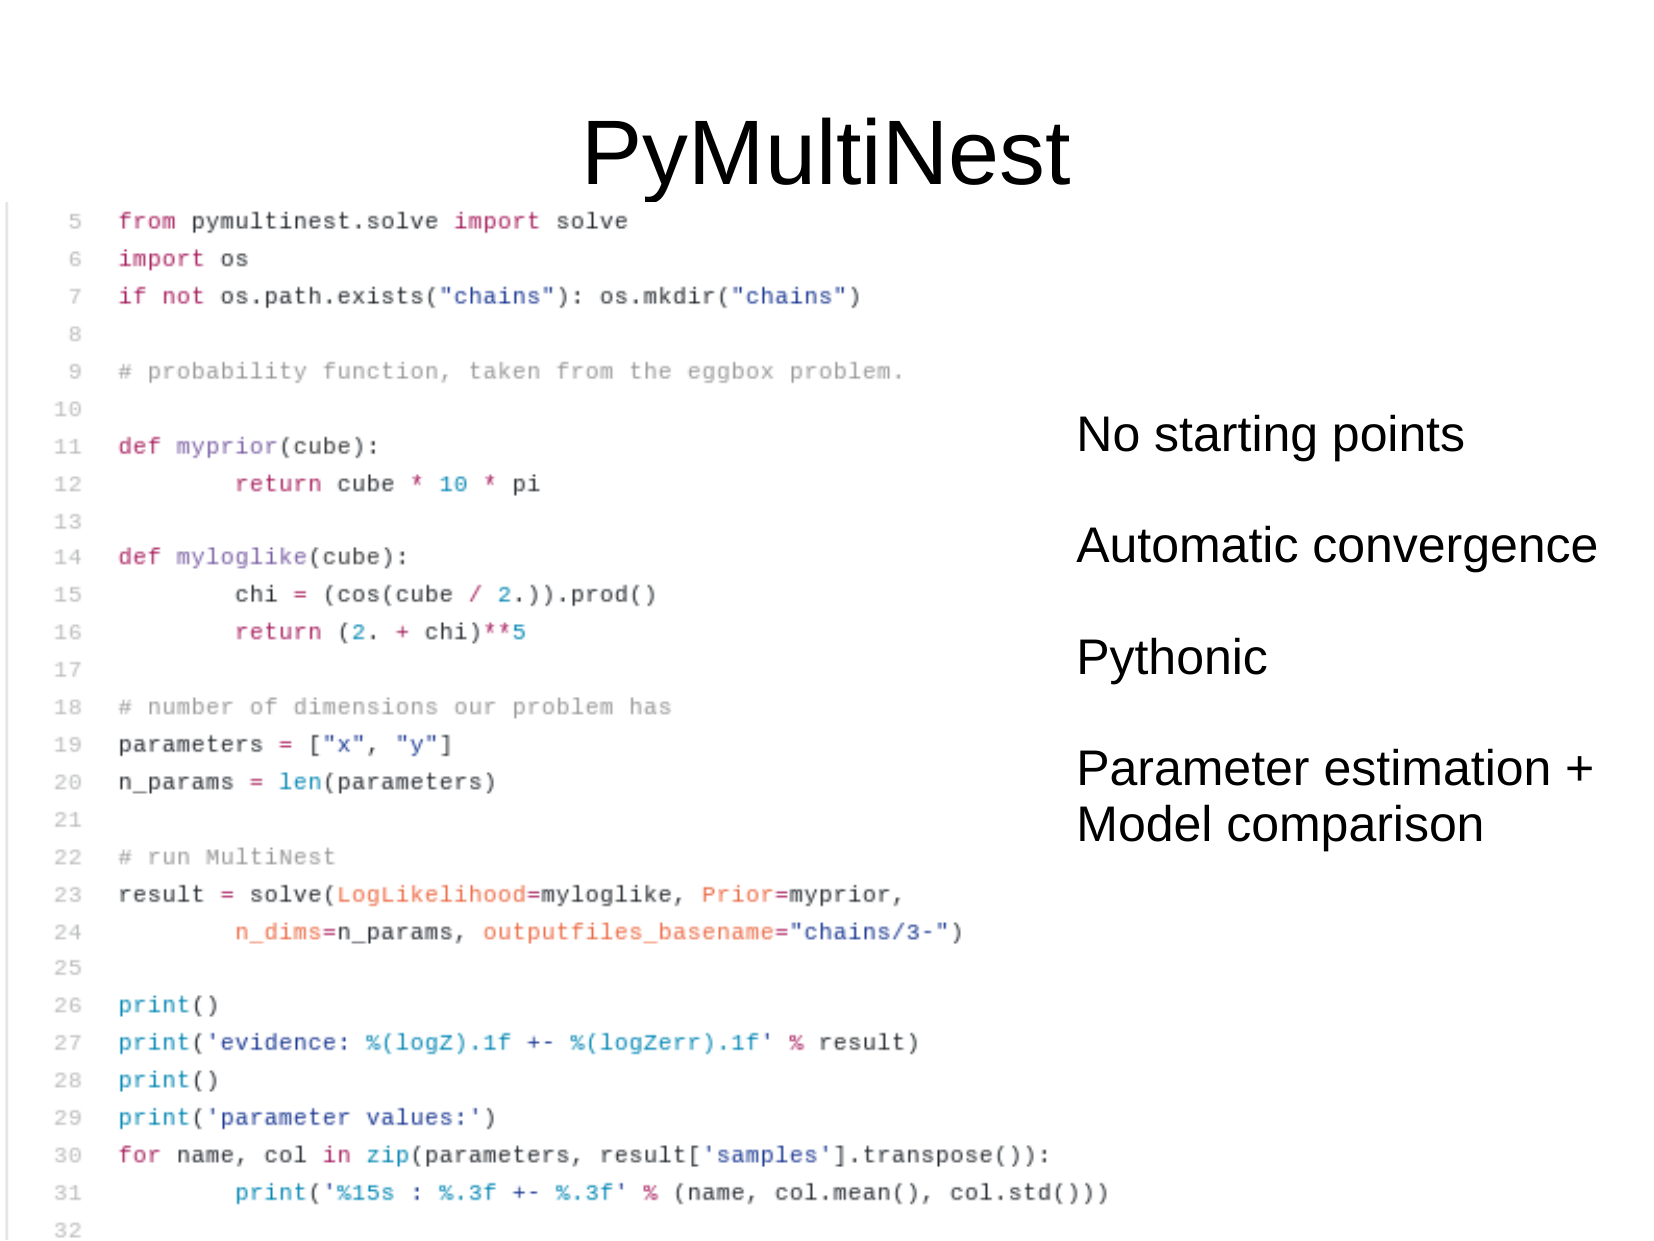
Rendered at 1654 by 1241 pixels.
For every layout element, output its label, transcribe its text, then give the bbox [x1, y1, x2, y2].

text_box No starting points Automatic convergence Pythonic Parameter estimation + Model comparison [1061, 398, 1625, 860]
picture [0, 202, 1209, 1241]
title PyMultiNest [82, 49, 1571, 257]
